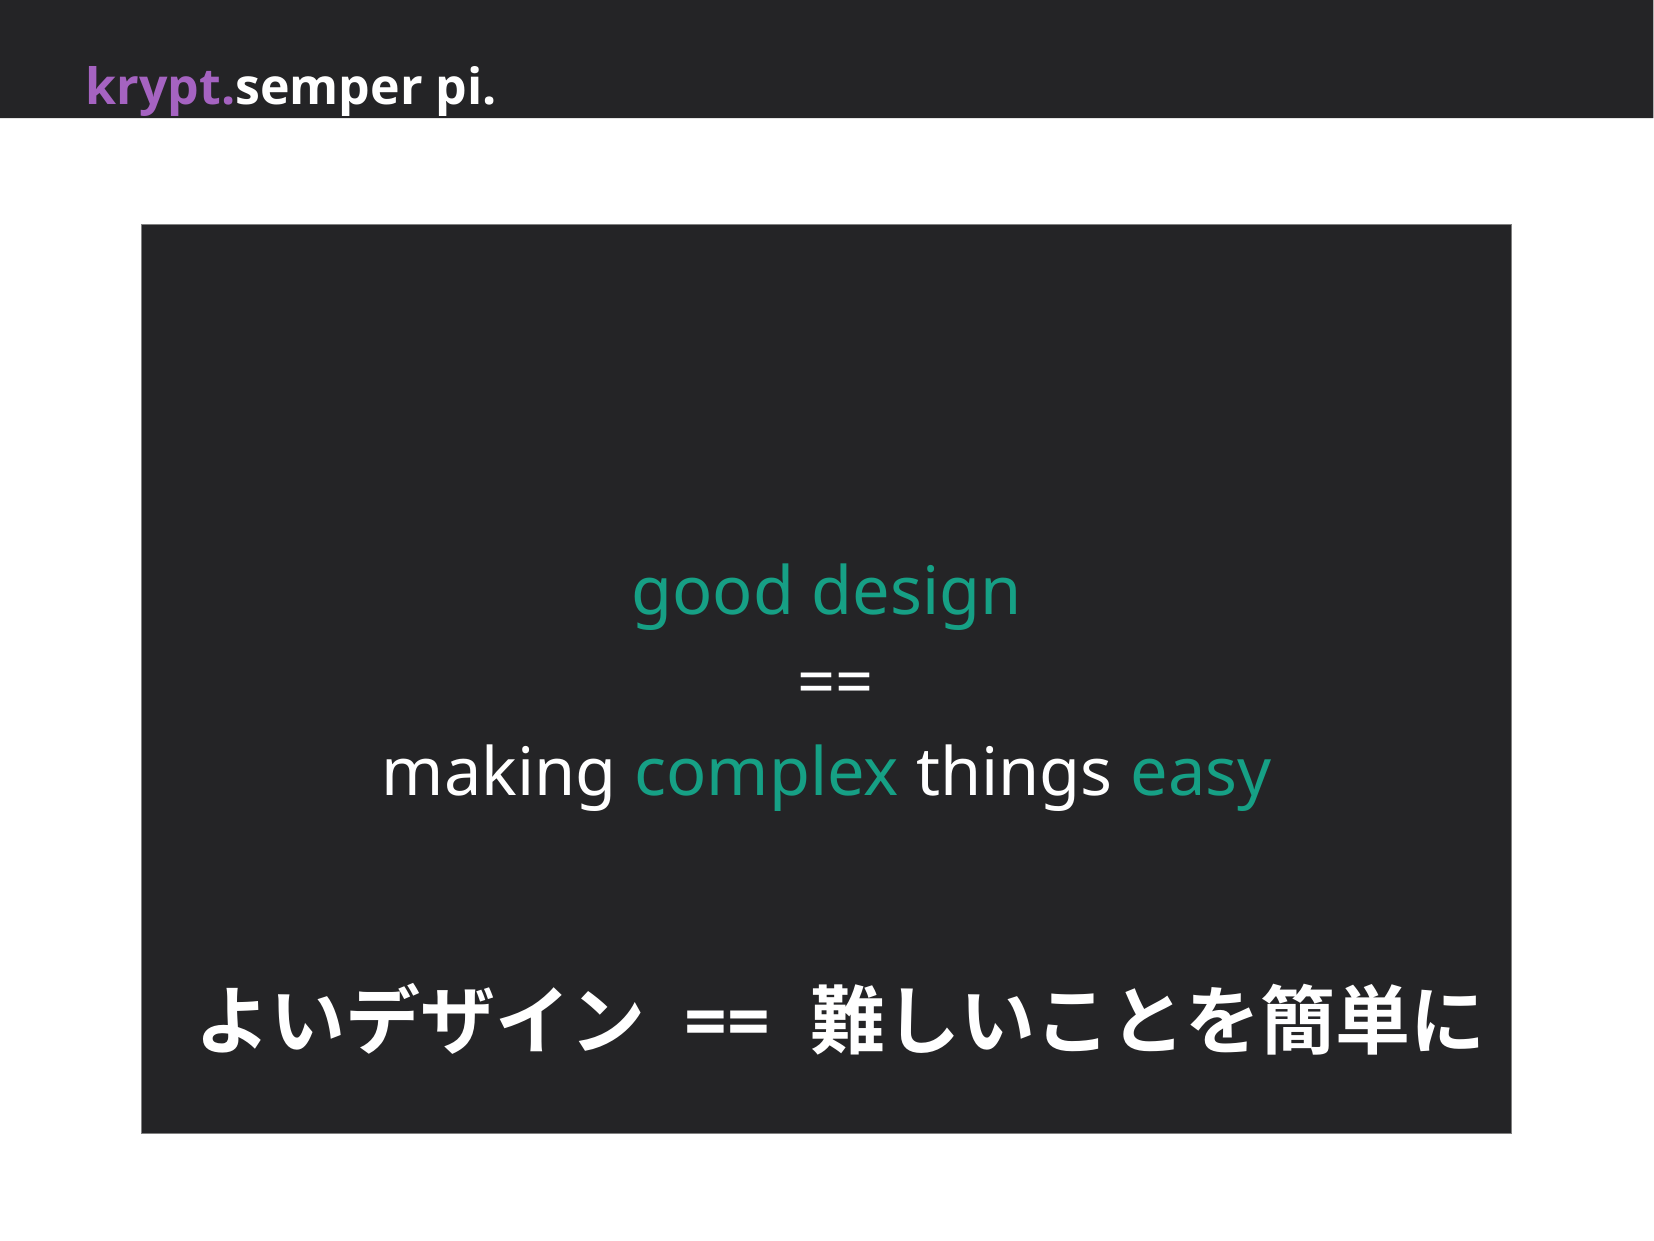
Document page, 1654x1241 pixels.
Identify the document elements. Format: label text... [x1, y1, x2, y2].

text_box [0, 0, 1654, 119]
text_box よいデザイン == 難しいことを簡単に [153, 909, 1501, 1123]
text_box good design == making complex things easy [141, 224, 1512, 1134]
text_box krypt.semper pi. [70, 43, 544, 119]
